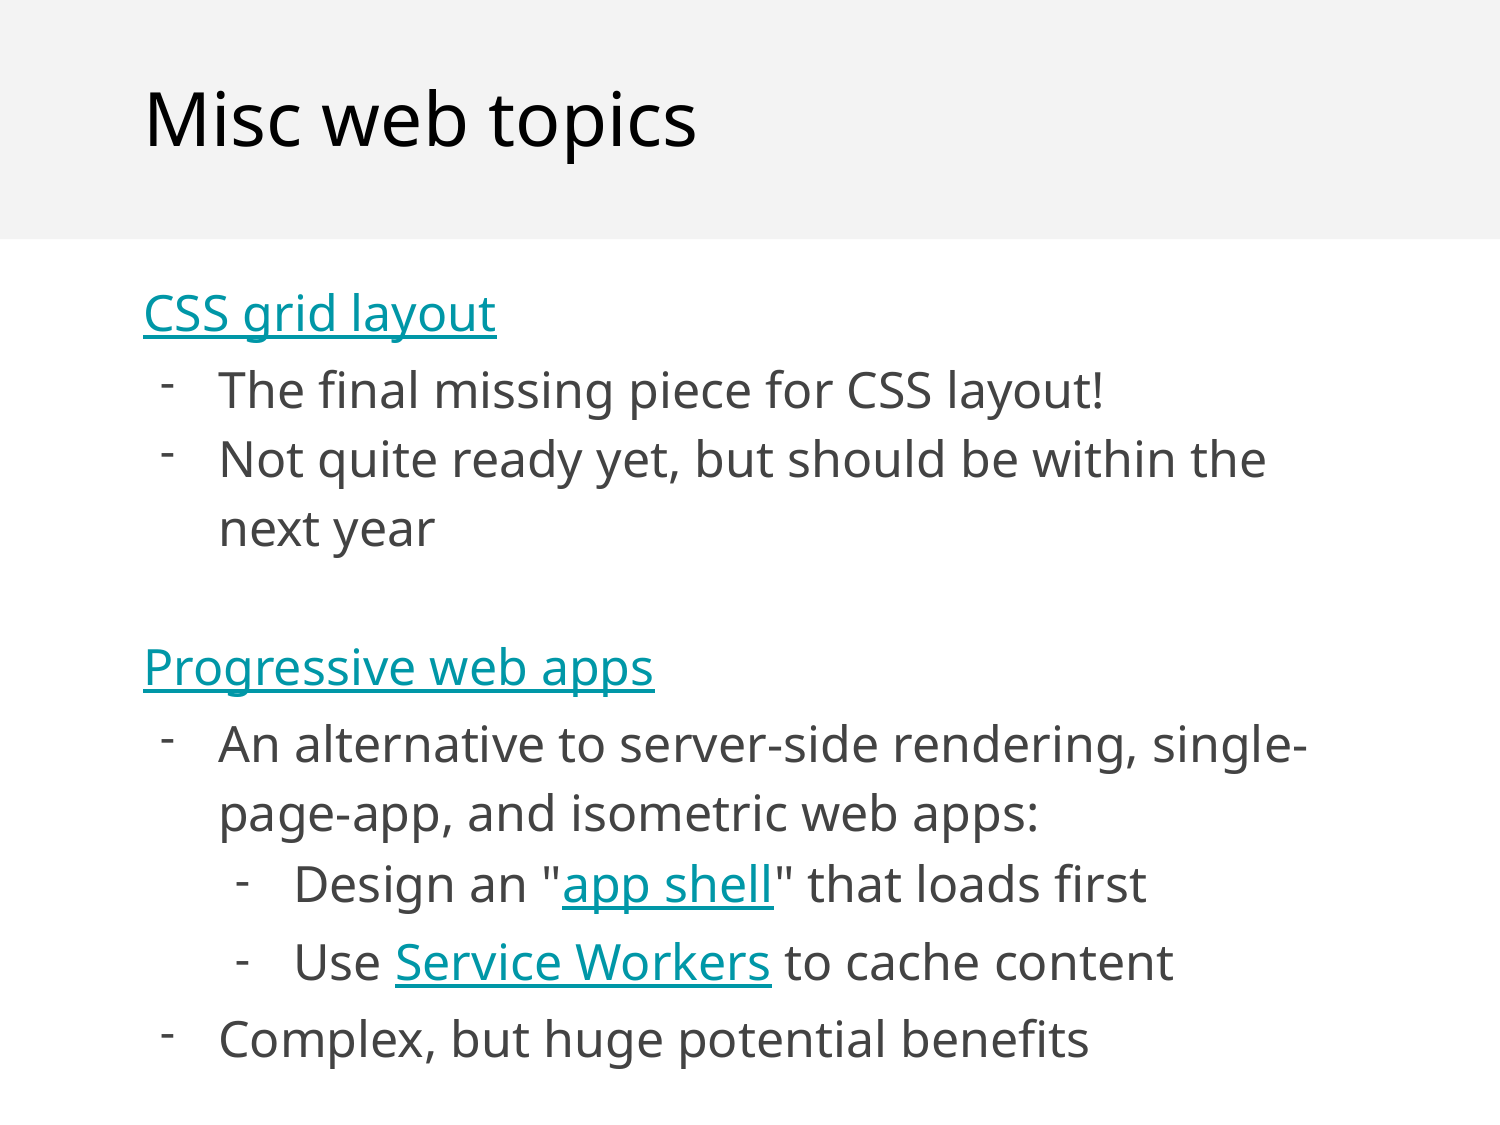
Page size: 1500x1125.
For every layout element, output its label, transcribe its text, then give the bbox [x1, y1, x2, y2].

list CSS grid layout The final missing piece for CSS layout! Not quite ready yet, but should be within the next year Progressive web apps An alternative to server-side rendering, single-page-app, and isometric web apps: Design an "app shell" that loads first Use Service Workers to cache content Complex, but huge potential benefits [128, 255, 1372, 1086]
title Misc web topics [128, 56, 1372, 183]
